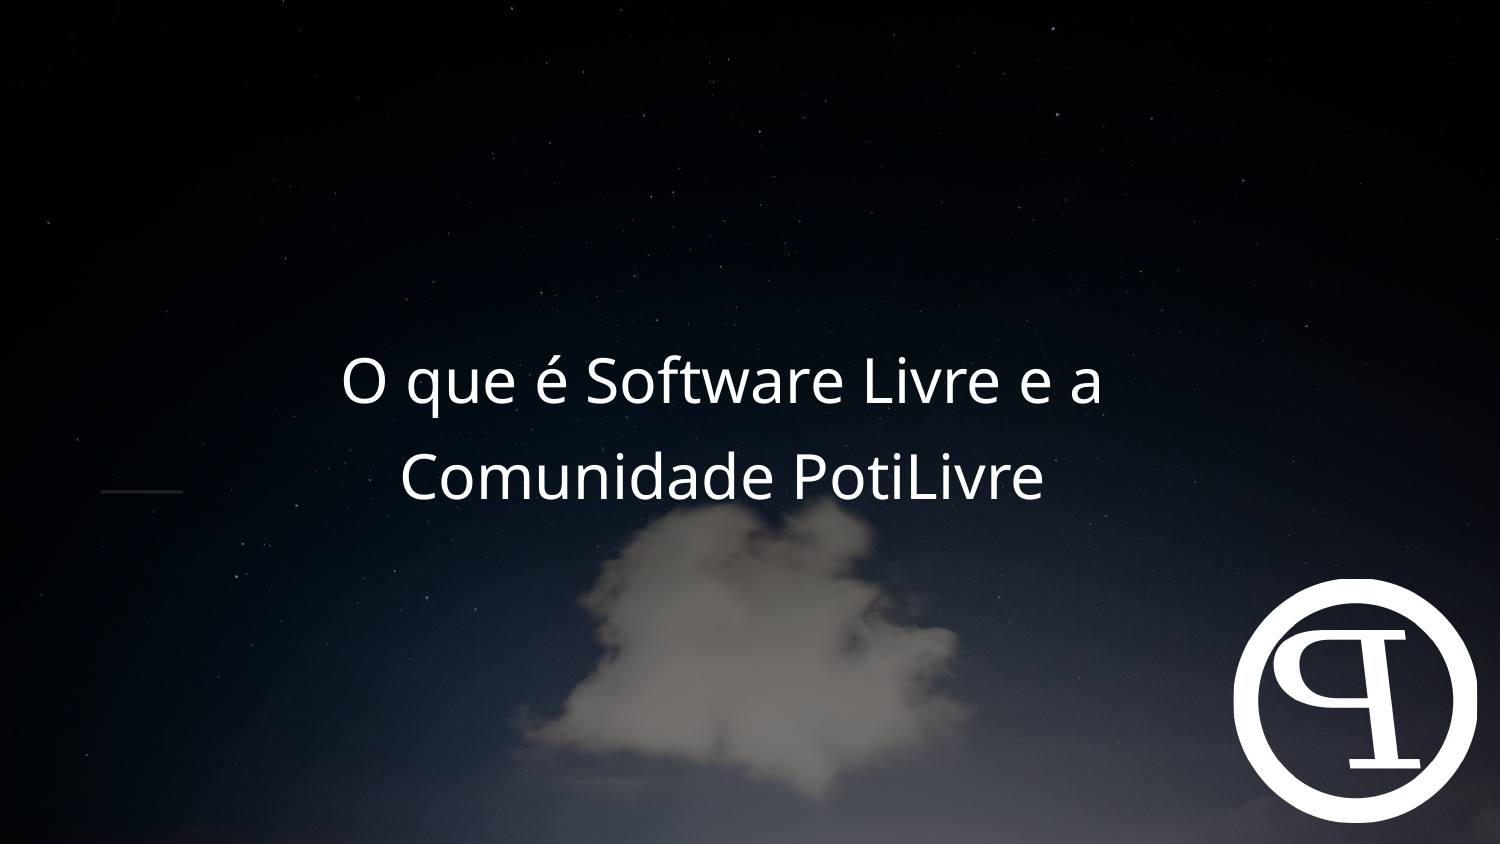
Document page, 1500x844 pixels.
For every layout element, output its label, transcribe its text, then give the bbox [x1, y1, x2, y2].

text_box [0, 0, 1500, 844]
title O que é Software Livre e a Comunidade PotiLivre [51, 352, 1449, 491]
